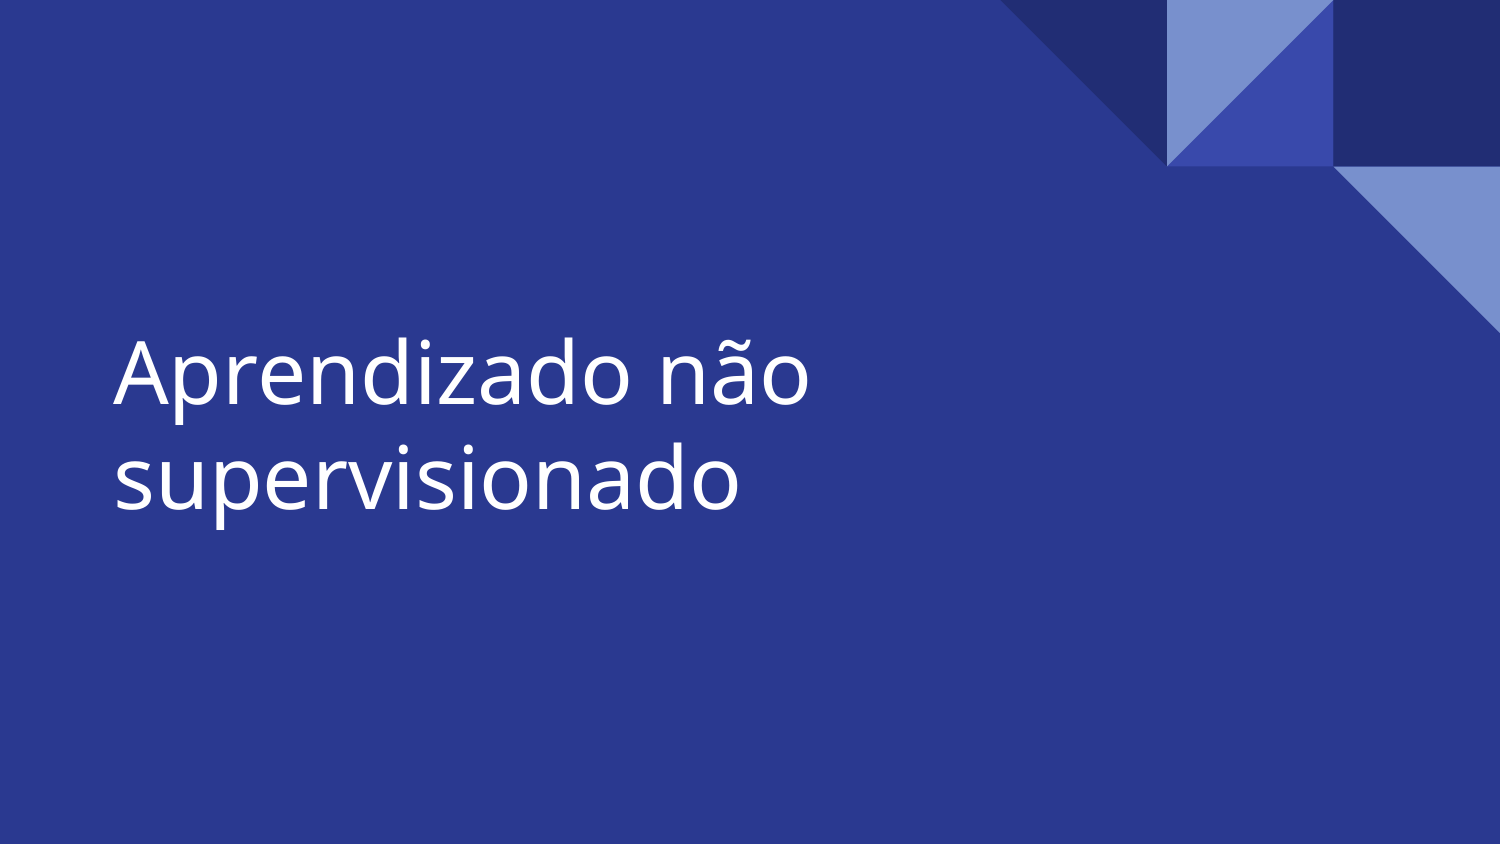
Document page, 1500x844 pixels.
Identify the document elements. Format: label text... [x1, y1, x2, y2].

title Aprendizado não supervisionado [98, 353, 1447, 491]
